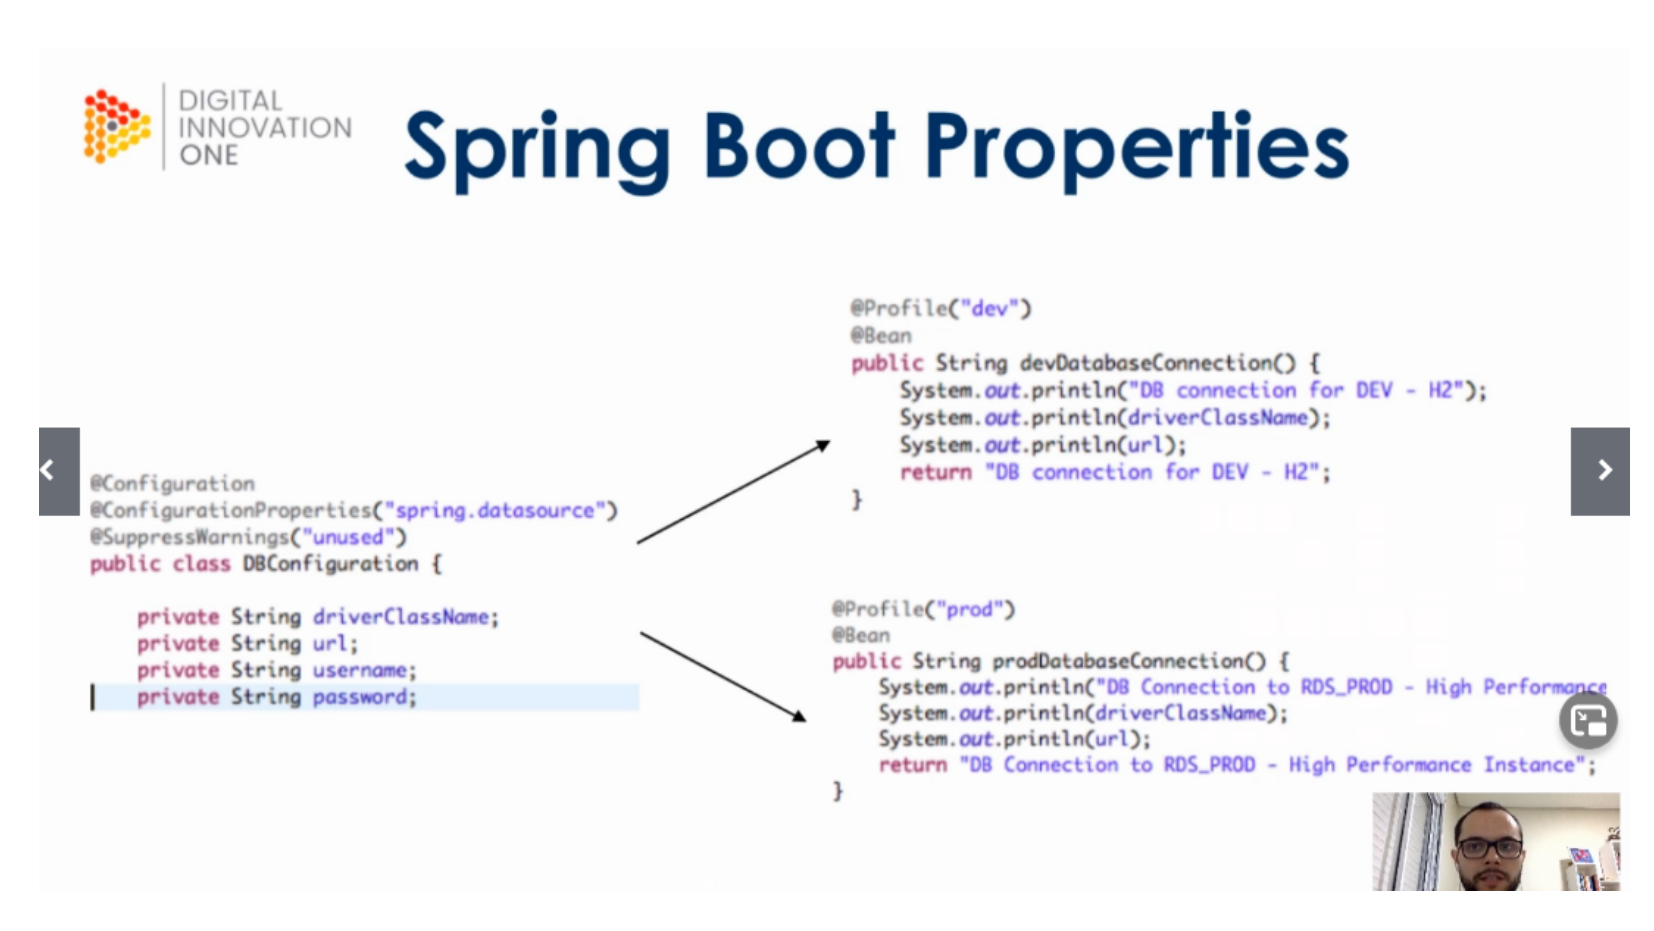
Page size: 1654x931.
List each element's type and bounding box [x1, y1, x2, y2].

picture [39, 47, 1630, 892]
